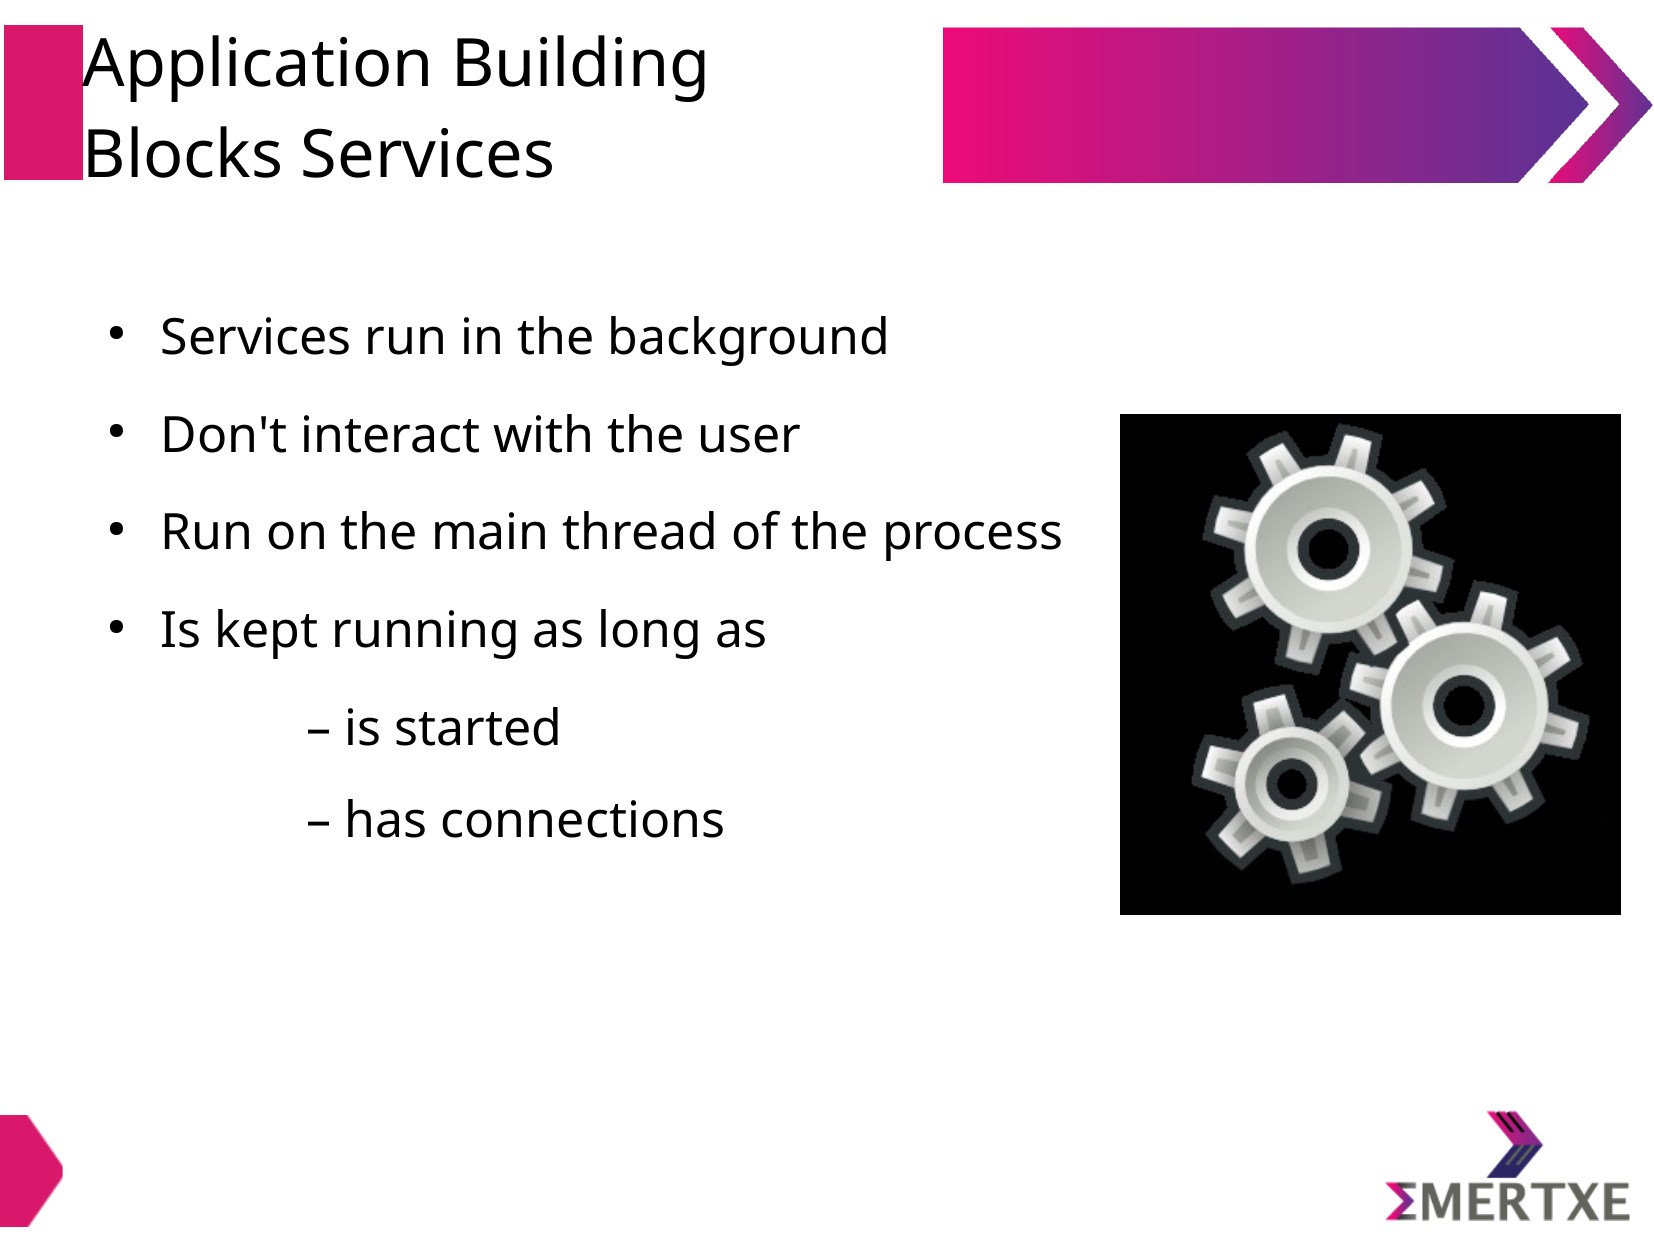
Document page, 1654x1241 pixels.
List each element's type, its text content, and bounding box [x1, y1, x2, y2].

picture [1120, 414, 1621, 916]
list Services run in the background Don't interact with the user Run on the main thread of the process Is kept running as long as – is started – has connections [90, 300, 1081, 1021]
title Application Building Blocks Services [82, 2, 1571, 210]
picture [1385, 1107, 1631, 1221]
picture [1571, 27, 1653, 183]
